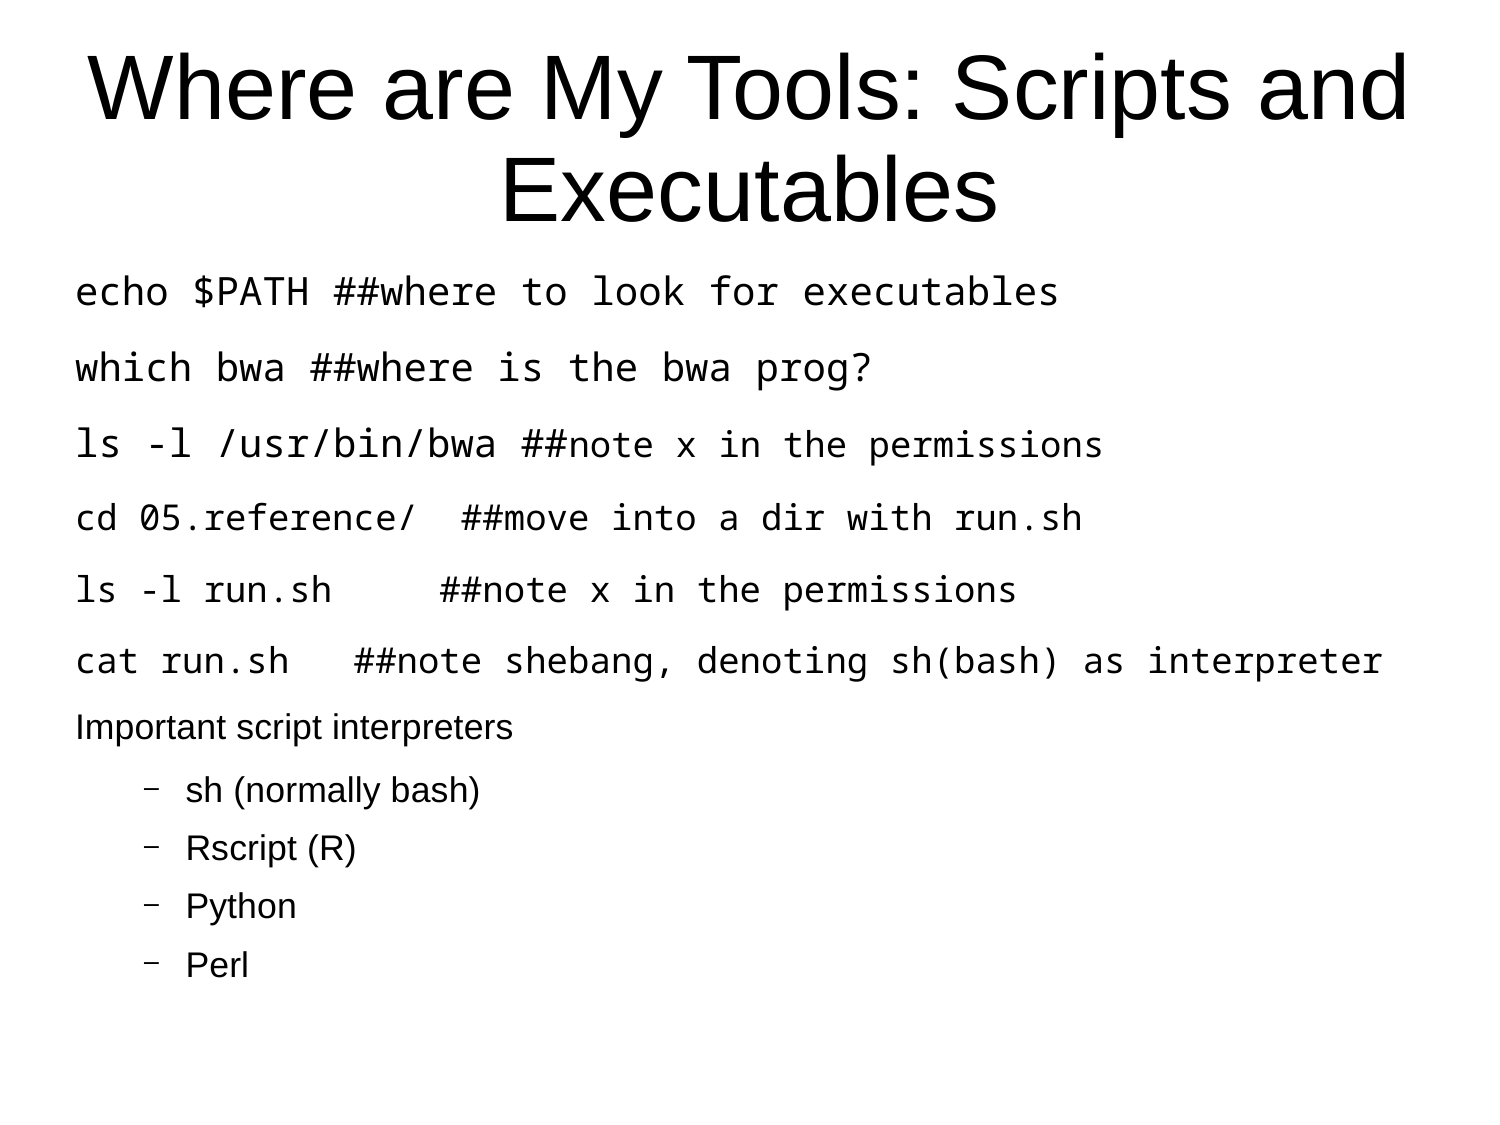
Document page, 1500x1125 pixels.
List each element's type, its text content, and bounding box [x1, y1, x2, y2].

list echo $PATH ##where to look for executables which bwa ##where is the bwa prog? ls -l /usr/bin/bwa ##note x in the permissions cd 05.reference/ ##move into a dir with run.sh ls -l run.sh ##note x in the permissions cat run.sh ##note shebang, denoting sh(bash) as interpreter Important script interpreters sh (normally bash) Rscript (R) Python Perl [75, 263, 1395, 1041]
title Where are My Tools: Scripts and Executables [75, 36, 1425, 242]
